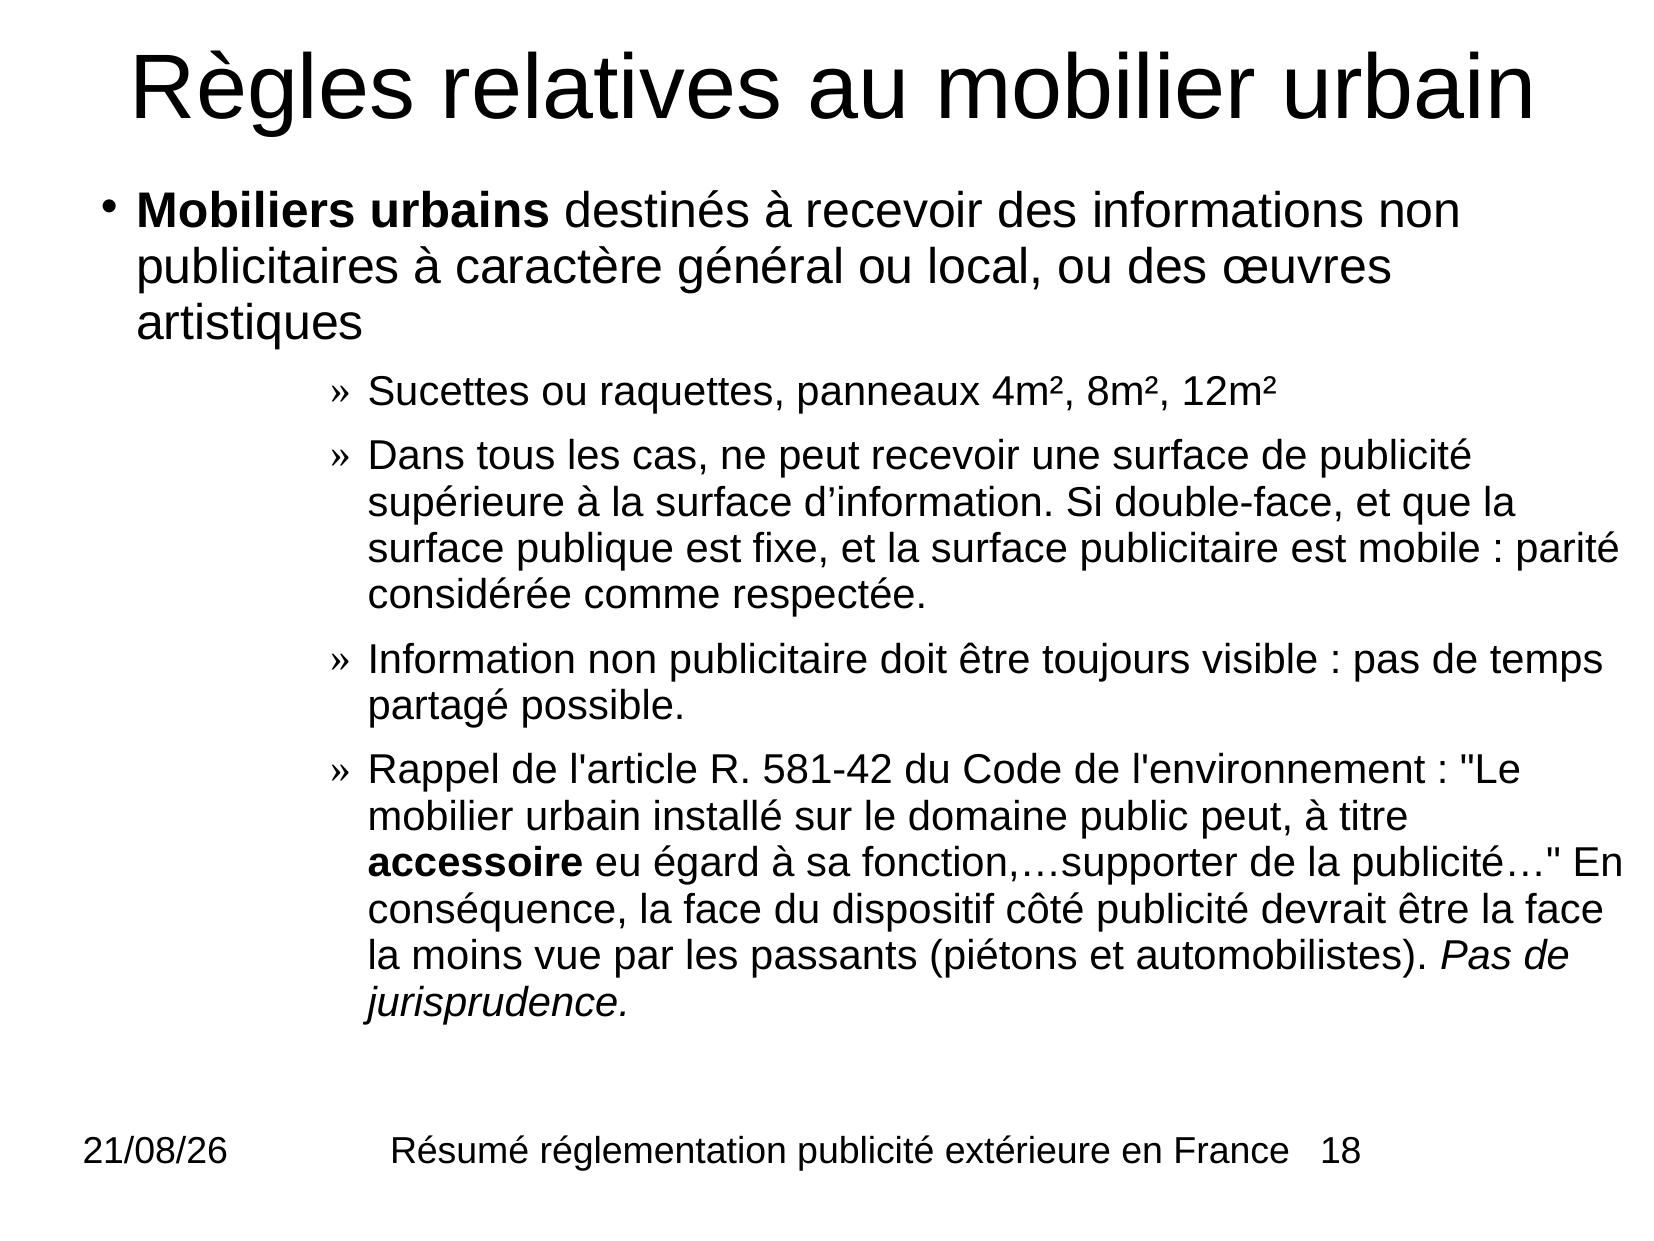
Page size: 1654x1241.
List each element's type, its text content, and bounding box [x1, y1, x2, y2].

title Règles relatives au mobilier urbain [90, 19, 1579, 150]
text_box Mobiliers urbains destinés à recevoir des informations non publicitaires à caractère général ou local, ou des œuvres artistiques Sucettes ou raquettes, panneaux 4m², 8m², 12m² Dans tous les cas, ne peut recevoir une surface de publicité supérieure à la surface d’information. Si double-face, et que la surface publique est fixe, et la surface publicitaire est mobile : parité considérée comme respectée. Information non publicitaire doit être toujours visible : pas de temps partagé possible. Rappel de l'article R. 581-42 du Code de l'environnement : "Le mobilier urbain installé sur le domaine public peut, à titre accessoire eu égard à sa fonction,…supporter de la publicité…" En conséquence, la face du dispositif côté publicité devrait être la face la moins vue par les passants (piétons et automobilistes). Pas de jurisprudence. [29, 179, 1631, 1185]
